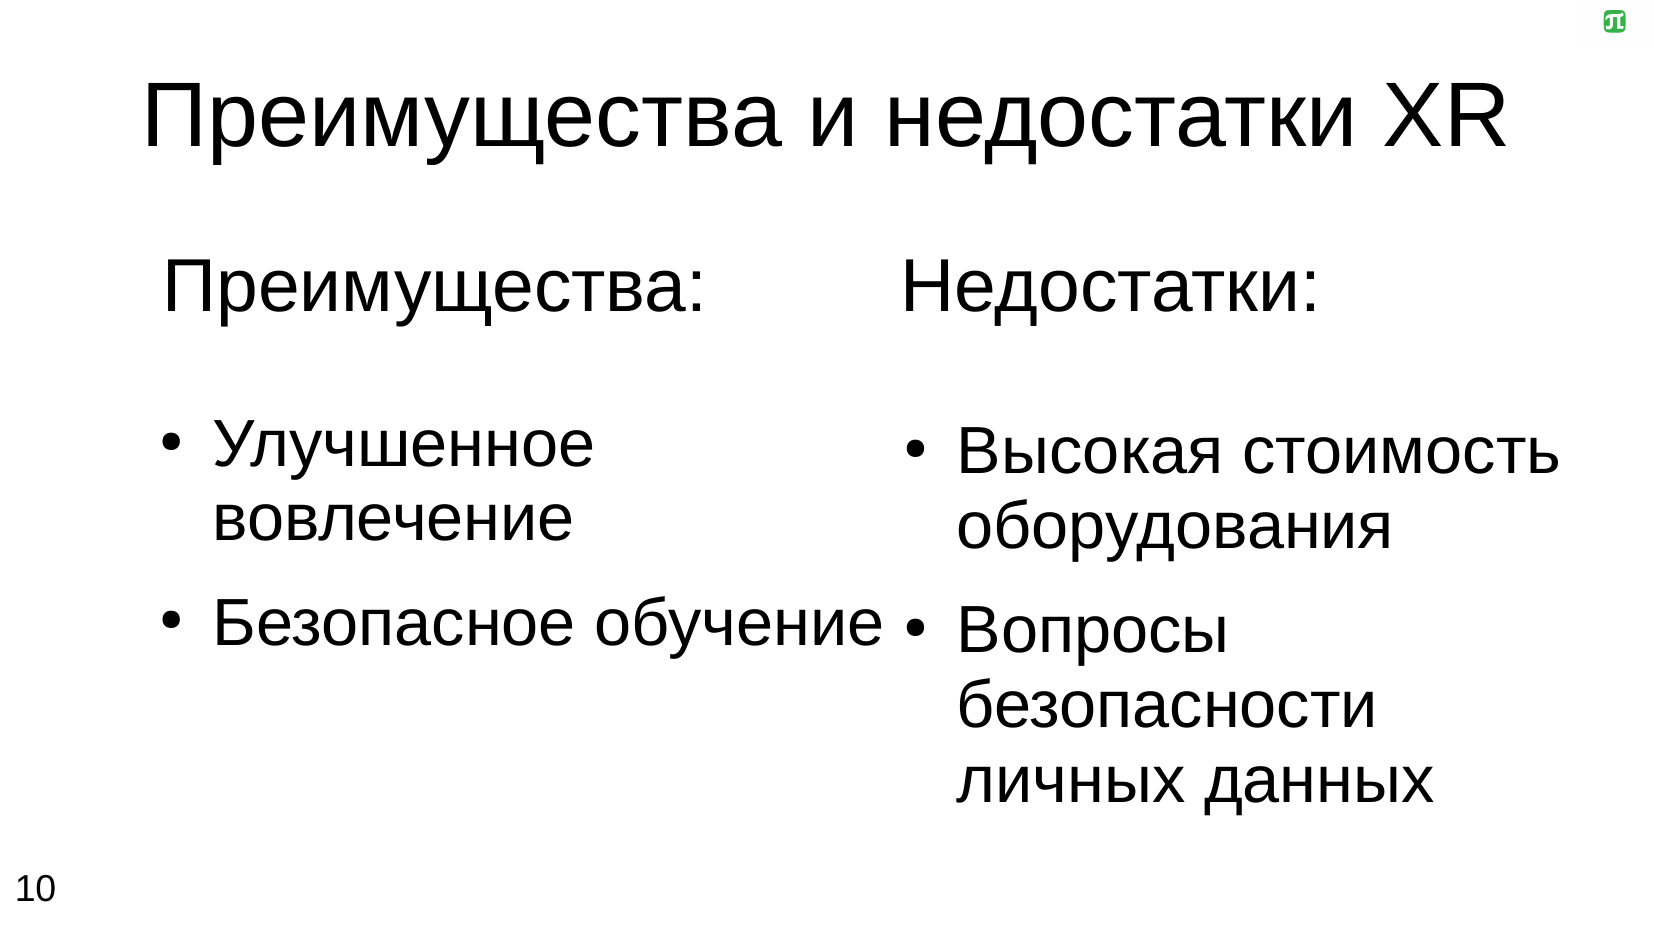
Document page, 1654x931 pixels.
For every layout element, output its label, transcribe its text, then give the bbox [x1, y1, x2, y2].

text_box <номер> [0, 860, 562, 931]
picture [1579, 0, 1654, 46]
text_box Преимущества: [147, 236, 739, 419]
title Преимущества и недостатки XR [82, 37, 1571, 193]
text_box Недостатки: [885, 236, 1536, 355]
list Высокая стоимость оборудования Вопросы безопасности личных данных [885, 413, 1613, 931]
list Улучшенное вовлечение Безопасное обучение [141, 405, 886, 931]
